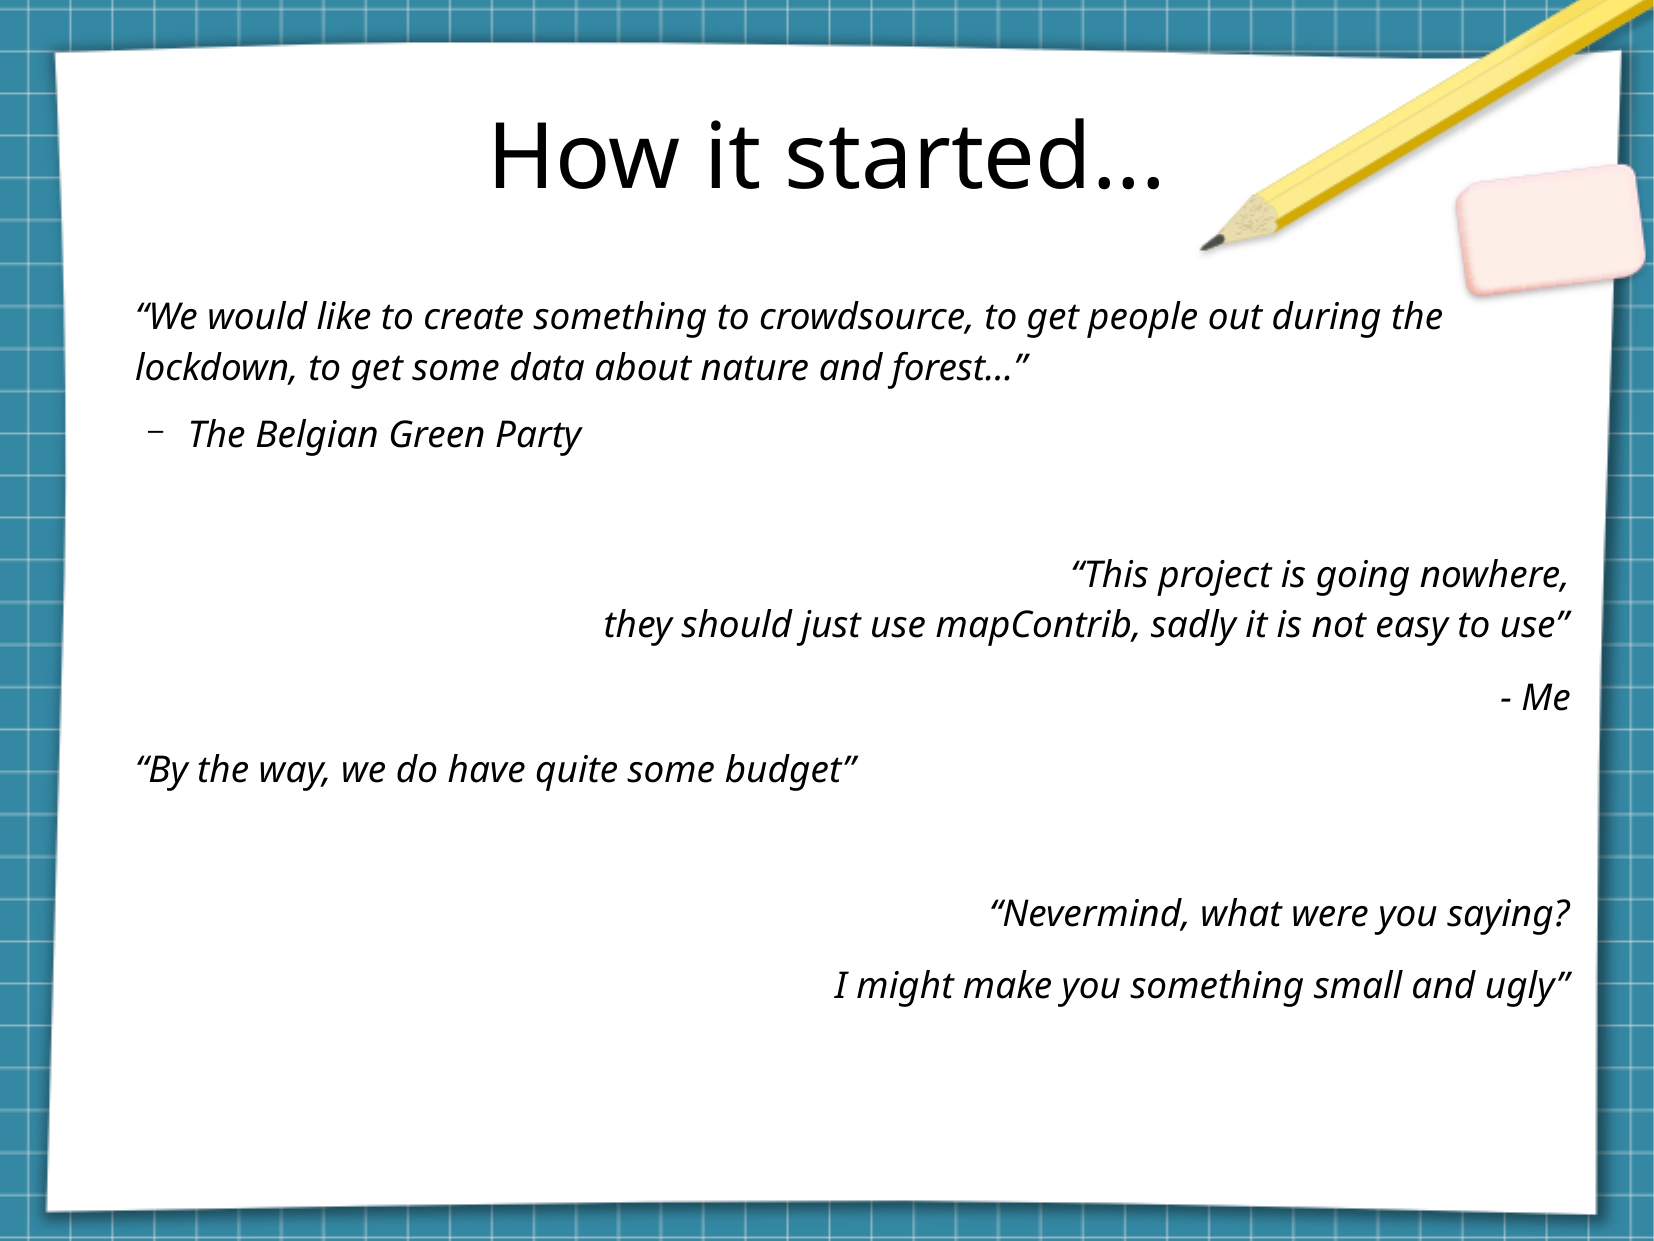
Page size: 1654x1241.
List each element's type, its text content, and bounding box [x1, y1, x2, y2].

title How it started... [82, 49, 1571, 257]
picture [0, 0, 1654, 1241]
list “We would like to create something to crowdsource, to get people out during the lockdown, to get some data about nature and forest…” The Belgian Green Party “This project is going nowhere, they should just use mapContrib, sadly it is not easy to use” - Me “By the way, we do have quite some budget” “Nevermind, what were you saying? I might make you something small and ugly” [82, 290, 1571, 1010]
